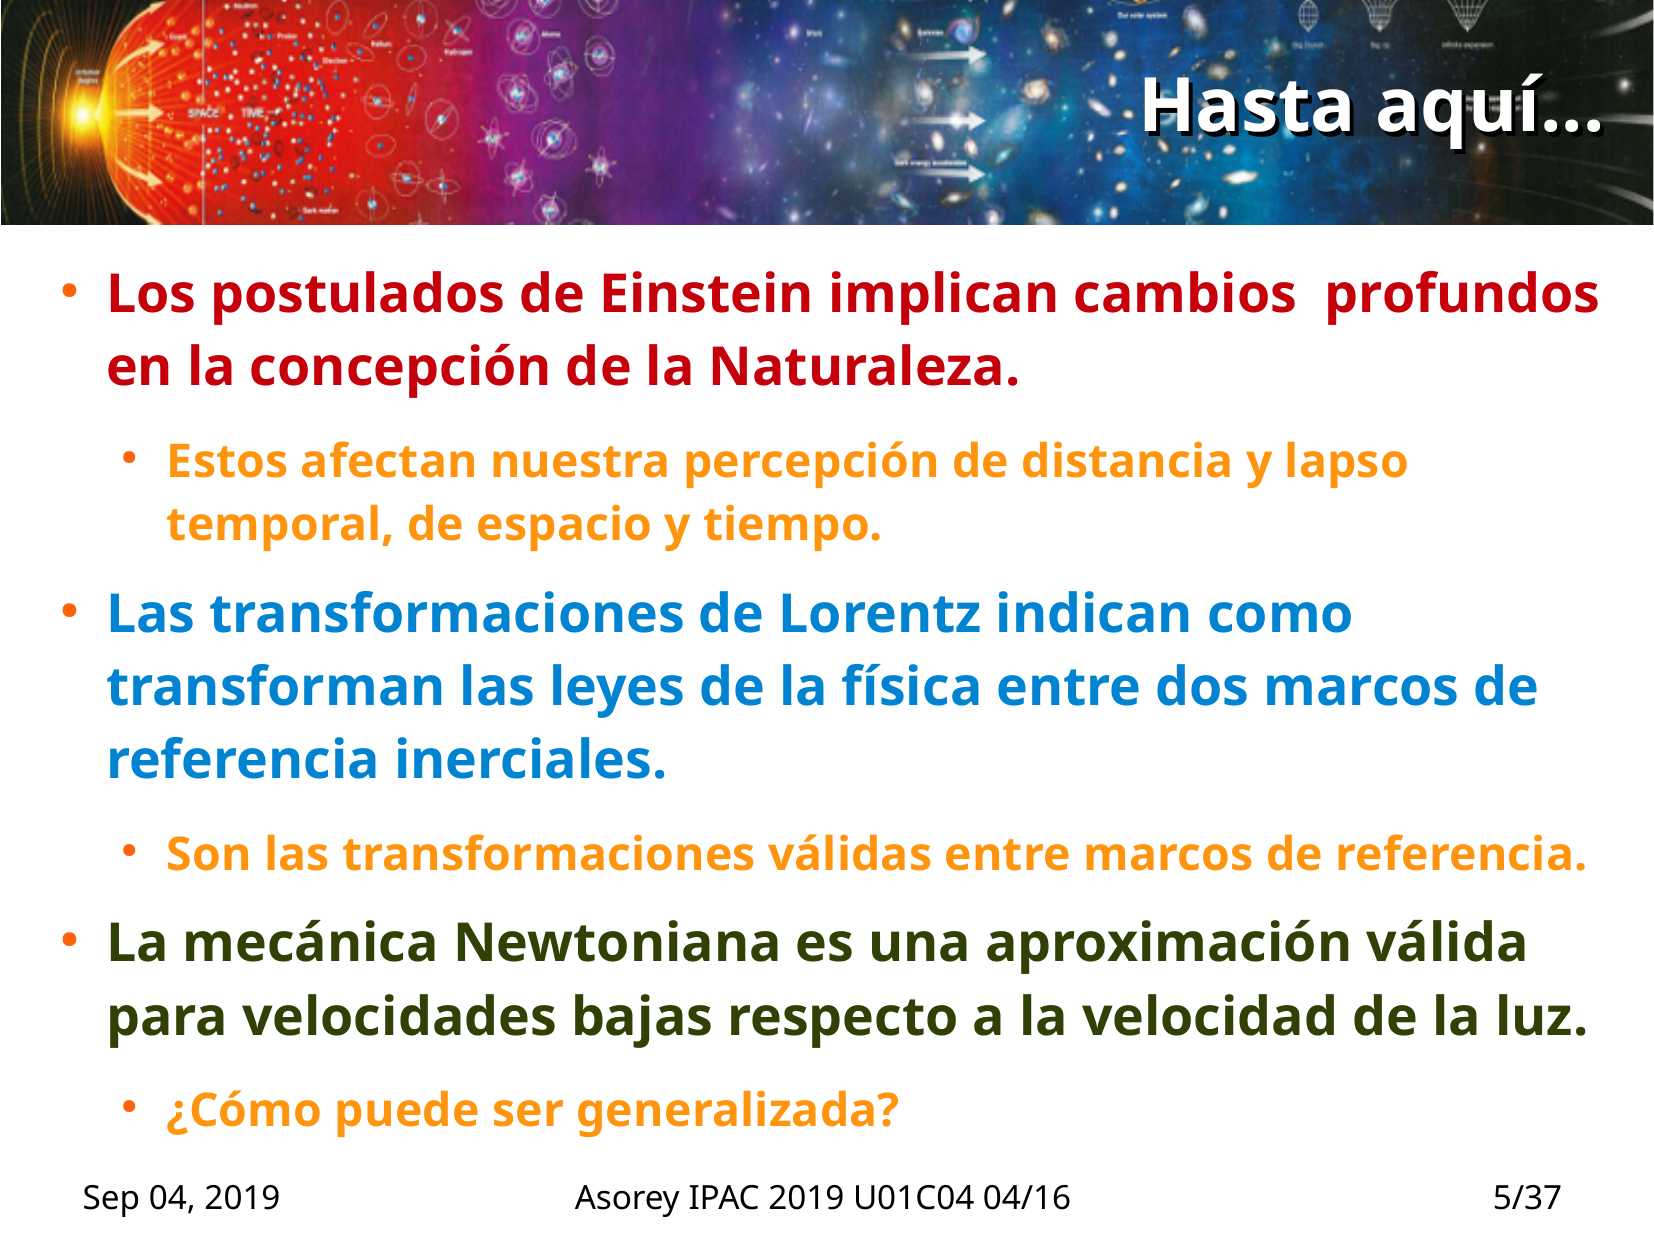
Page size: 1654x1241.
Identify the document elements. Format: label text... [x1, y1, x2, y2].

list Los postulados de Einstein implican cambios profundos en la concepción de la Naturaleza. Estos afectan nuestra percepción de distancia y lapso temporal, de espacio y tiempo. Las transformaciones de Lorentz indican como transforman las leyes de la física entre dos marcos de referencia inerciales. Son las transformaciones válidas entre marcos de referencia. La mecánica Newtoniana es una aproximación válida para velocidades bajas respecto a la velocidad de la luz. ¿Cómo puede ser generalizada? [45, 255, 1606, 1156]
title Hasta aquí... [45, 15, 1606, 191]
picture [1, 0, 1654, 225]
